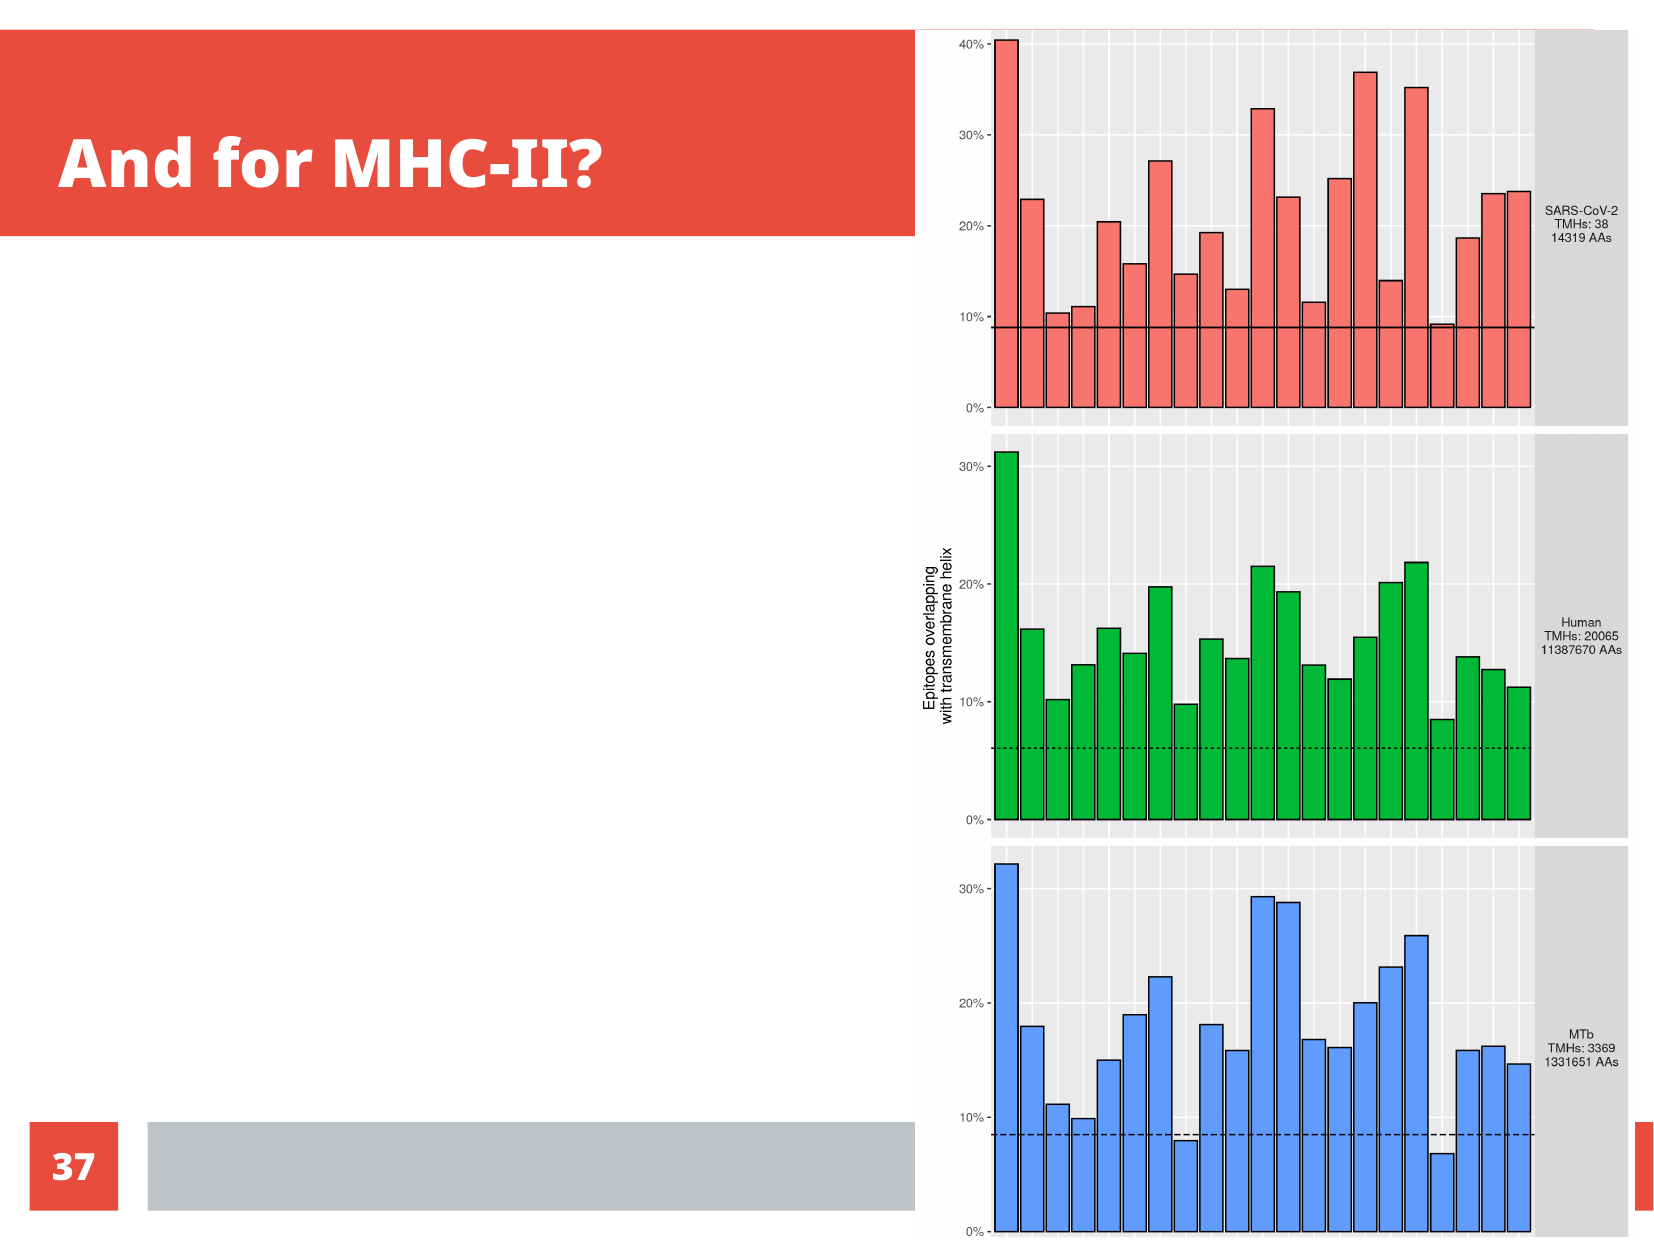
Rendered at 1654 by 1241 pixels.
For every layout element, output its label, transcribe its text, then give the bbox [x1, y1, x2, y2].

picture [915, 30, 1636, 1237]
title And for MHC-II? [59, 59, 915, 207]
